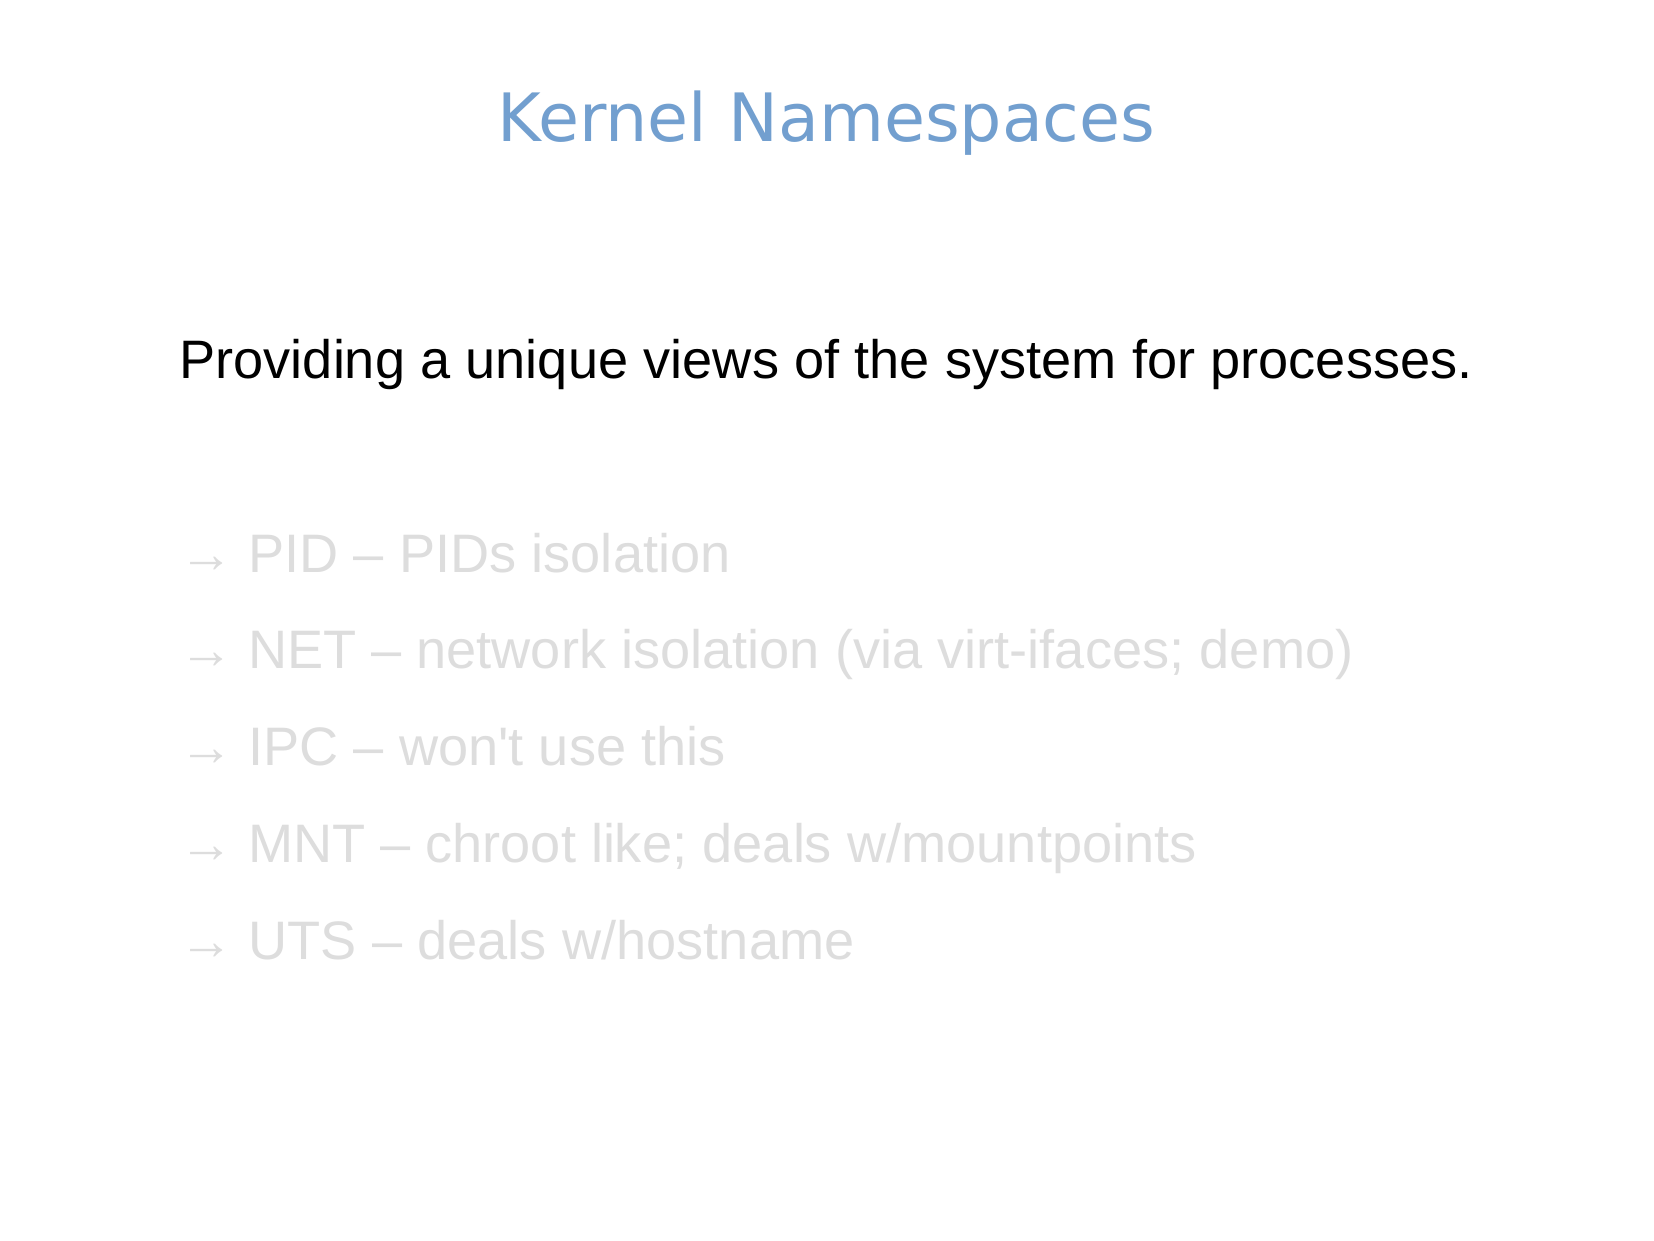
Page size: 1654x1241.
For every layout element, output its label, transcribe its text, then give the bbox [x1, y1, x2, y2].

text_box Kernel Namespaces [482, 72, 1171, 166]
text_box Providing a unique views of the system for processes. → PID – PIDs isolation → NET – network isolation (via virt-ifaces; demo) → IPC – won't use this → MNT – chroot like; deals w/mountpoints → UTS – deals w/hostname [164, 292, 1489, 949]
